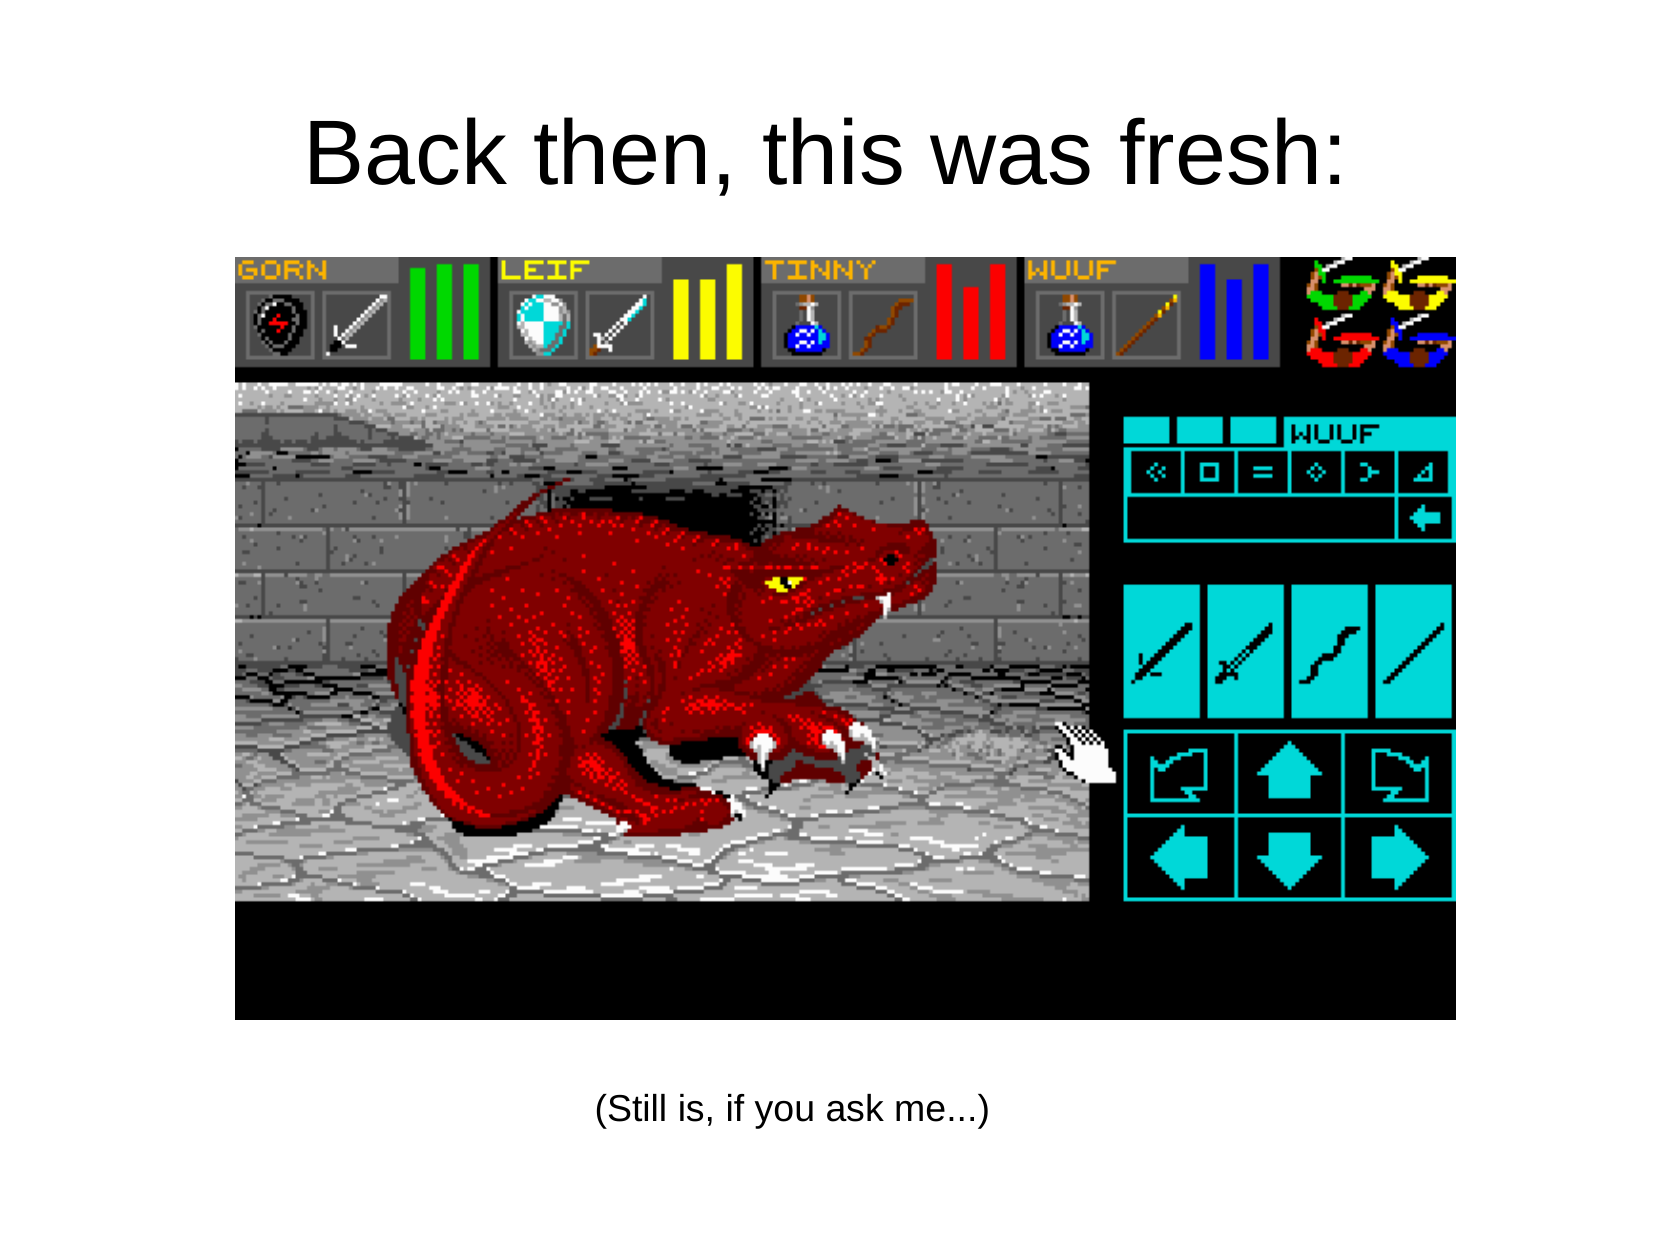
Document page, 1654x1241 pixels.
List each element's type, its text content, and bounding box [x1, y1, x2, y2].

text_box (Still is, if you ask me...) [579, 1080, 1006, 1137]
picture [235, 257, 1456, 1021]
title Back then, this was fresh: [82, 49, 1571, 257]
